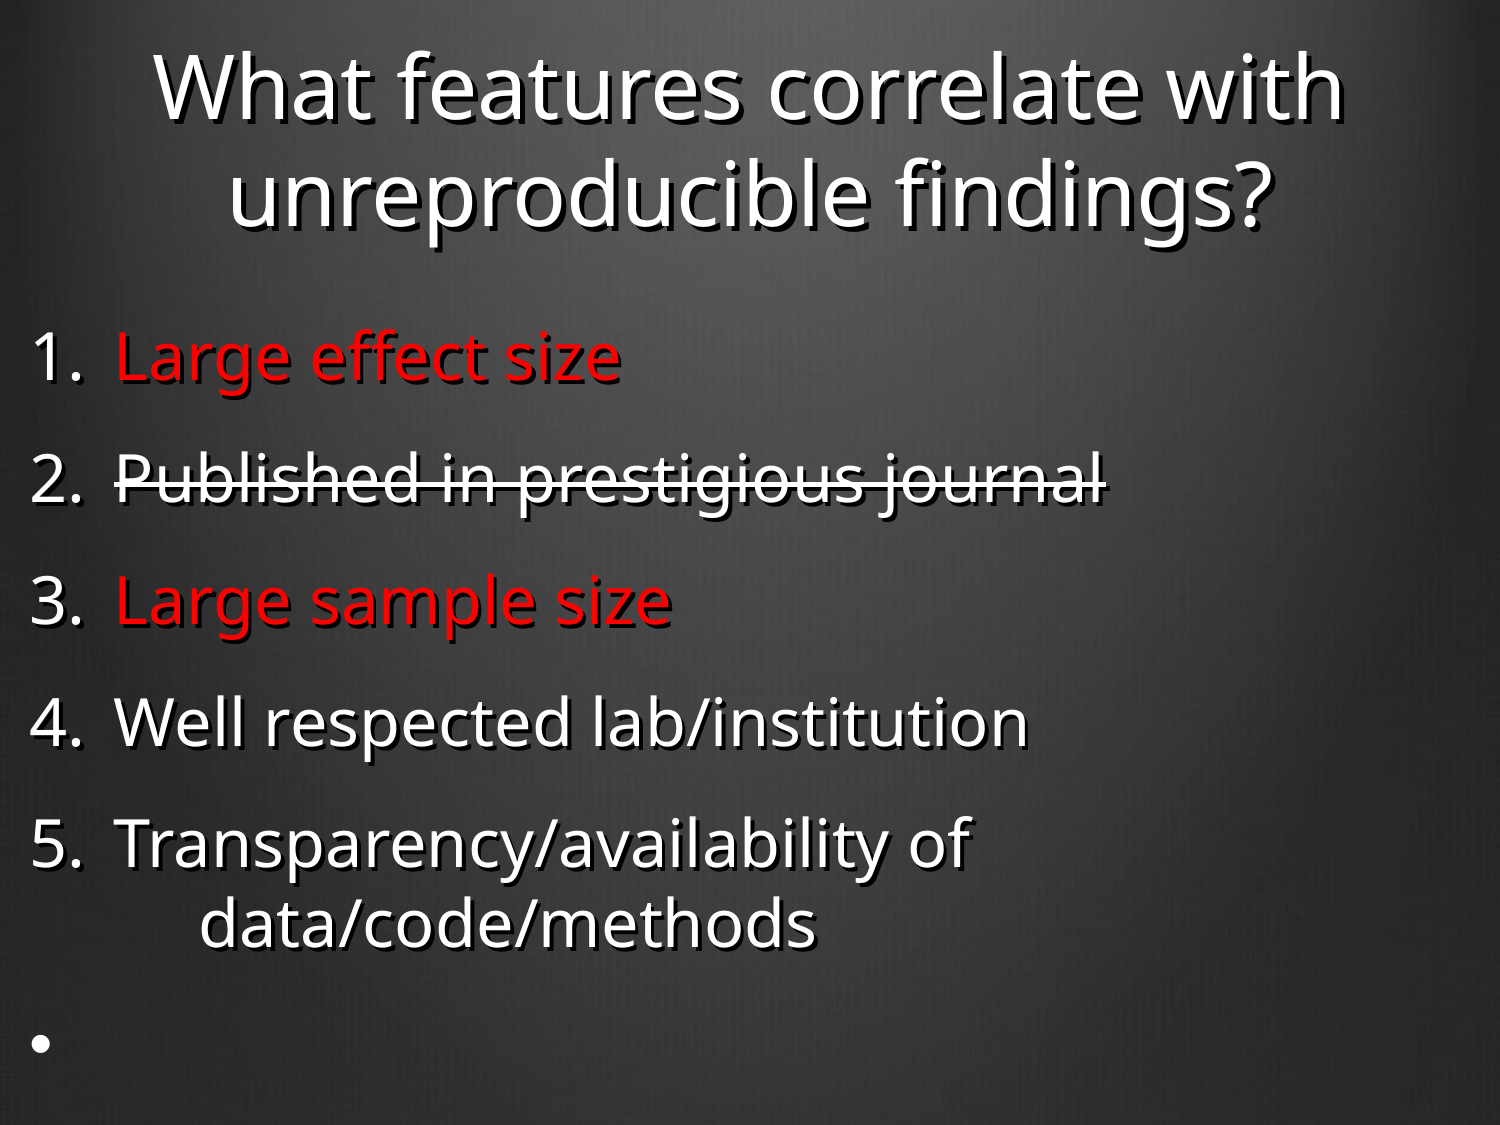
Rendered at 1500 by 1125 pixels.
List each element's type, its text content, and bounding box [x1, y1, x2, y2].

list Large effect size Published in prestigious journal Large sample size Well respected lab/institution Transparency/availability of data/code/methods [14, 306, 1500, 1088]
title What features correlate with unreproducible findings? [112, 19, 1388, 255]
